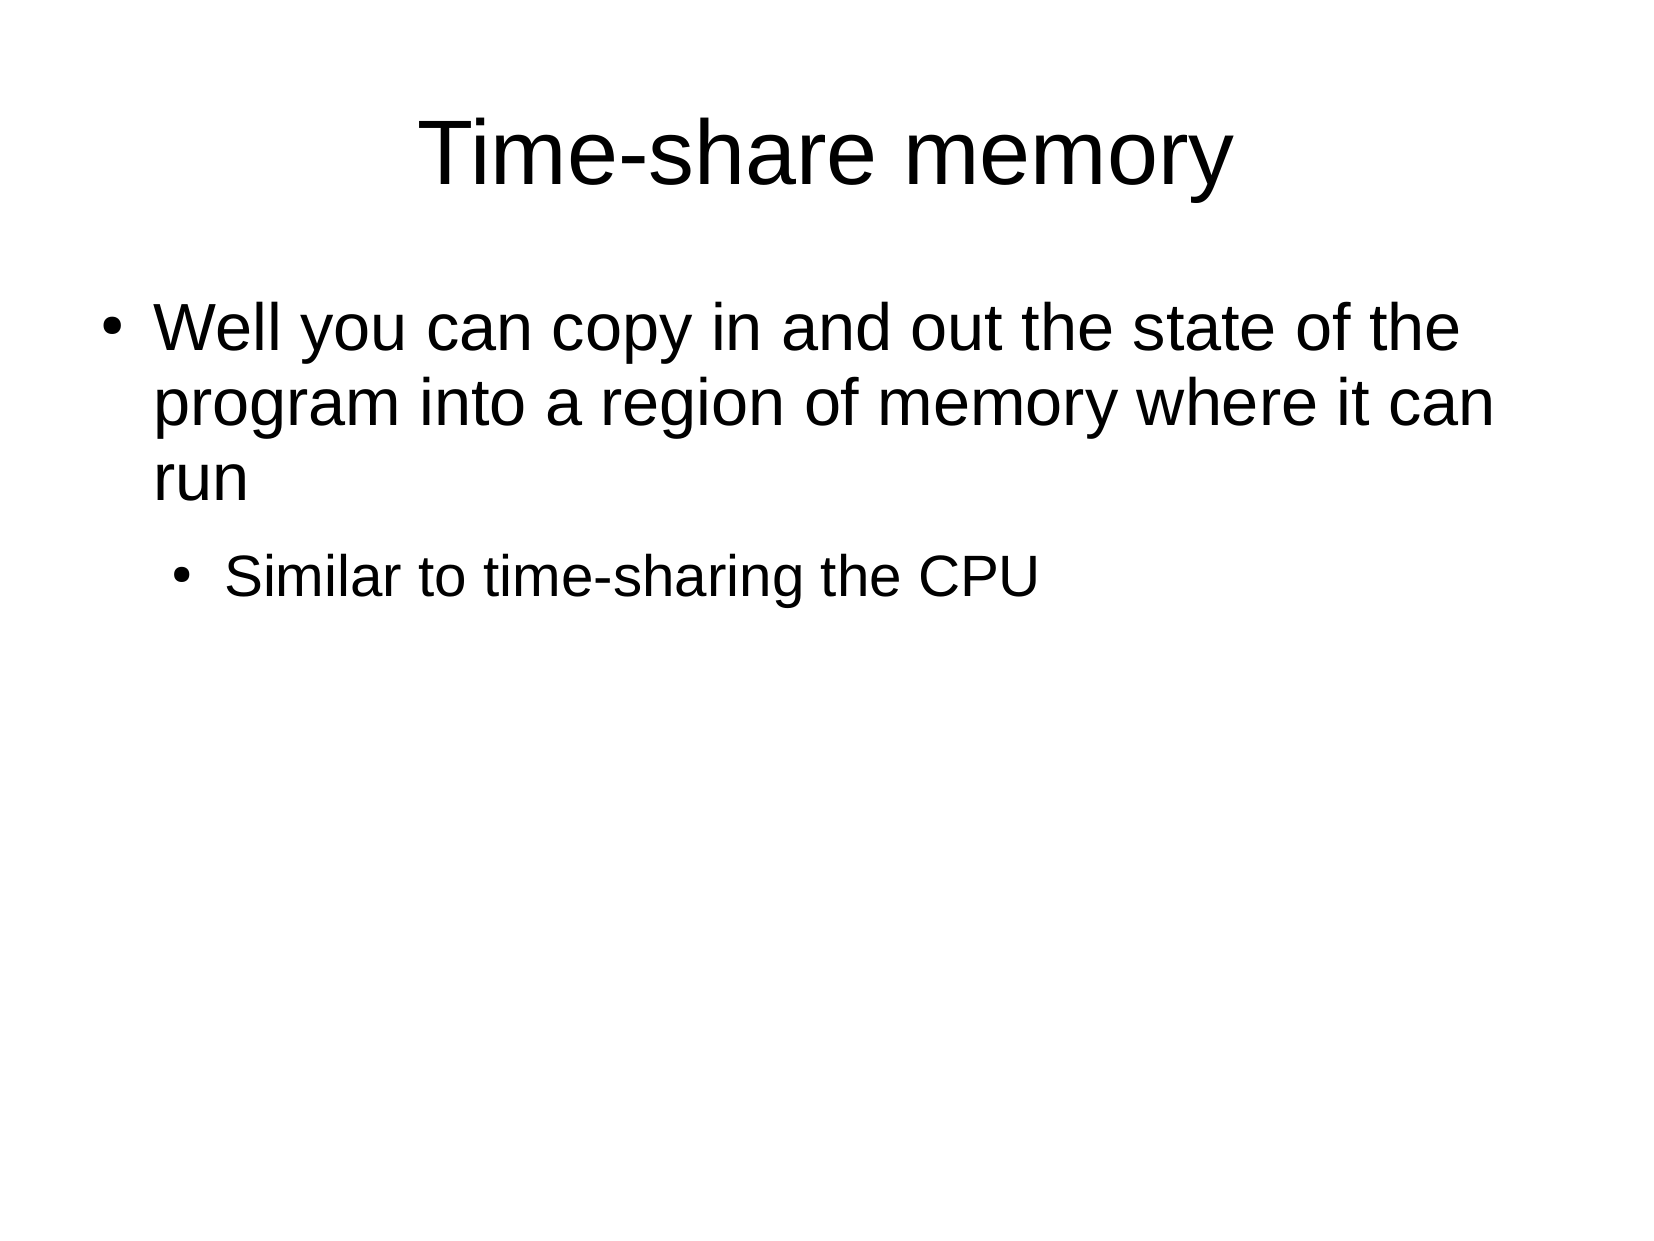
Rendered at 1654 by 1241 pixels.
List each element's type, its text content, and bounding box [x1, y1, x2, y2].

title Time-share memory [82, 49, 1571, 257]
list Well you can copy in and out the state of the program into a region of memory where it can run Similar to time-sharing the CPU [82, 290, 1571, 1010]
